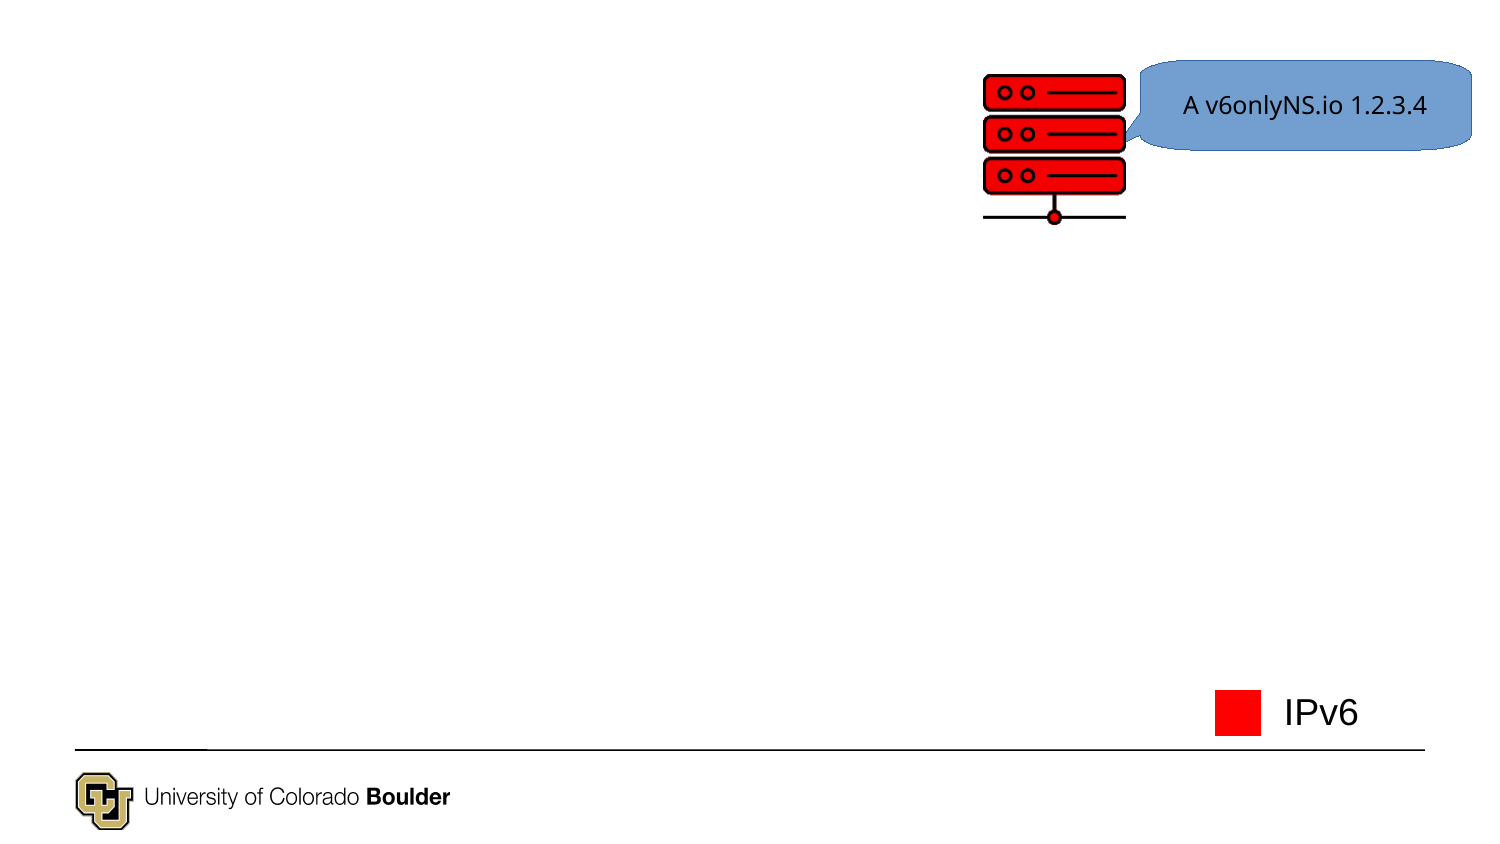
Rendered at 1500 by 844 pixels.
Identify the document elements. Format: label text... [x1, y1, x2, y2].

text_box [1215, 690, 1261, 736]
picture [983, 74, 1126, 226]
text_box IPv6 [1269, 684, 1465, 741]
picture [75, 772, 450, 830]
text_box A v6onlyNS.io 1.2.3.4 [1126, 60, 1472, 151]
